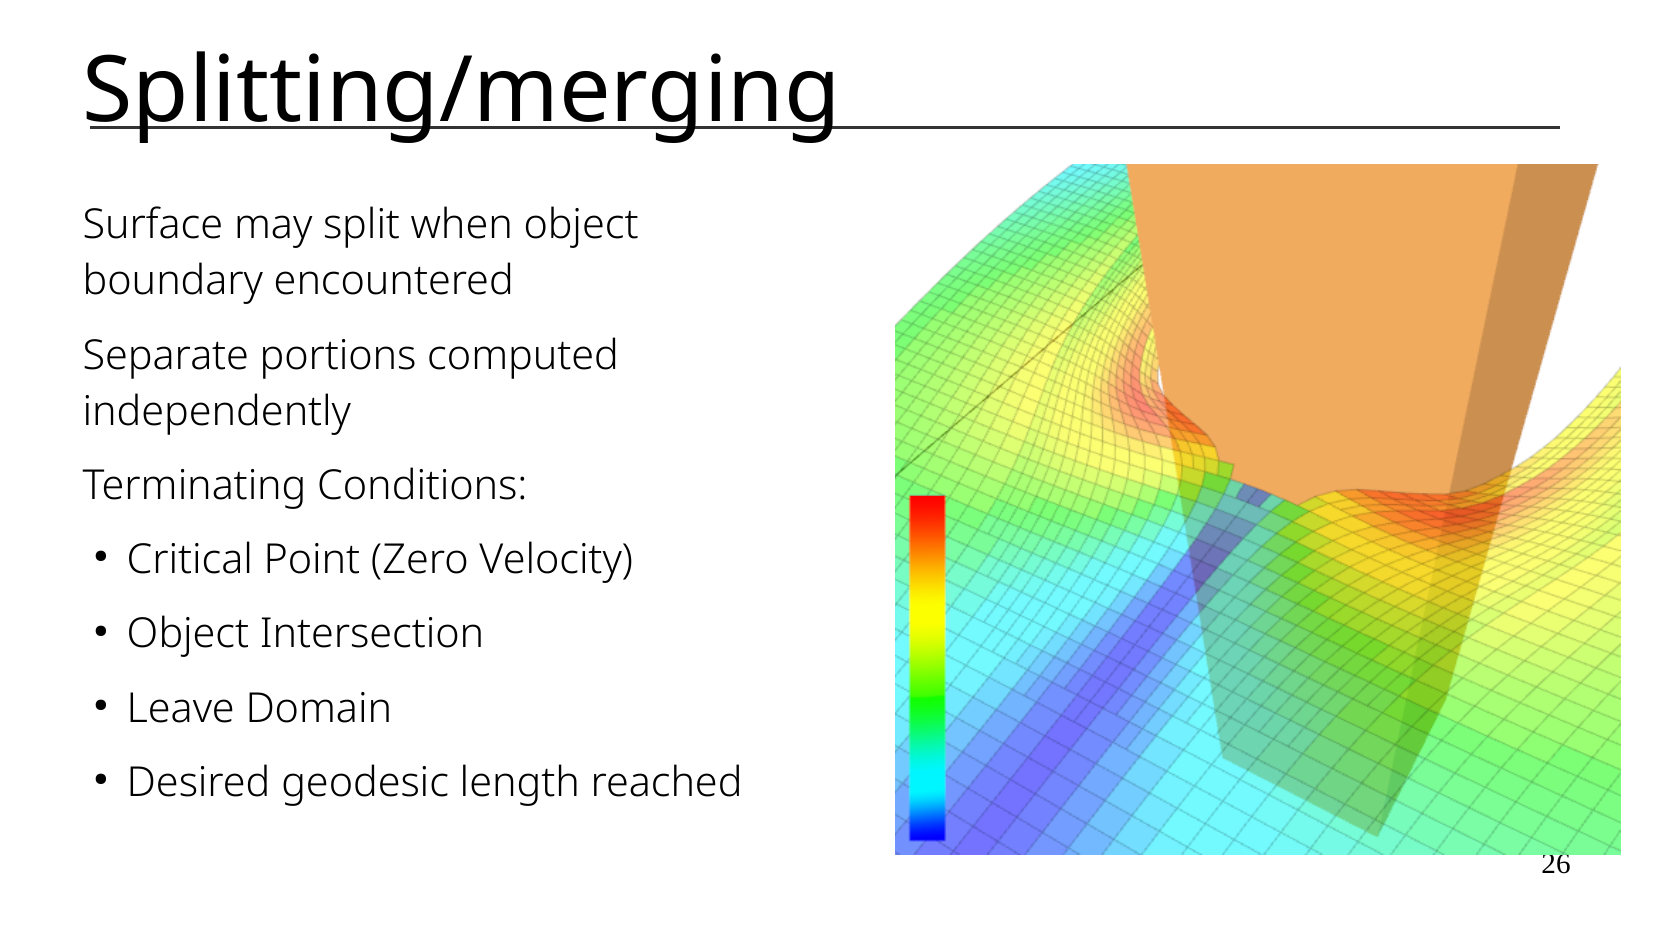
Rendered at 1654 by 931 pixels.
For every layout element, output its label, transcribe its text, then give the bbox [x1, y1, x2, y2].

list Surface may split when object boundary encountered Separate portions computed independently Terminating Conditions: Critical Point (Zero Velocity) Object Intersection Leave Domain Desired geodesic length reached [82, 195, 809, 811]
title Splitting/merging [82, 32, 1571, 140]
picture [895, 164, 1621, 855]
